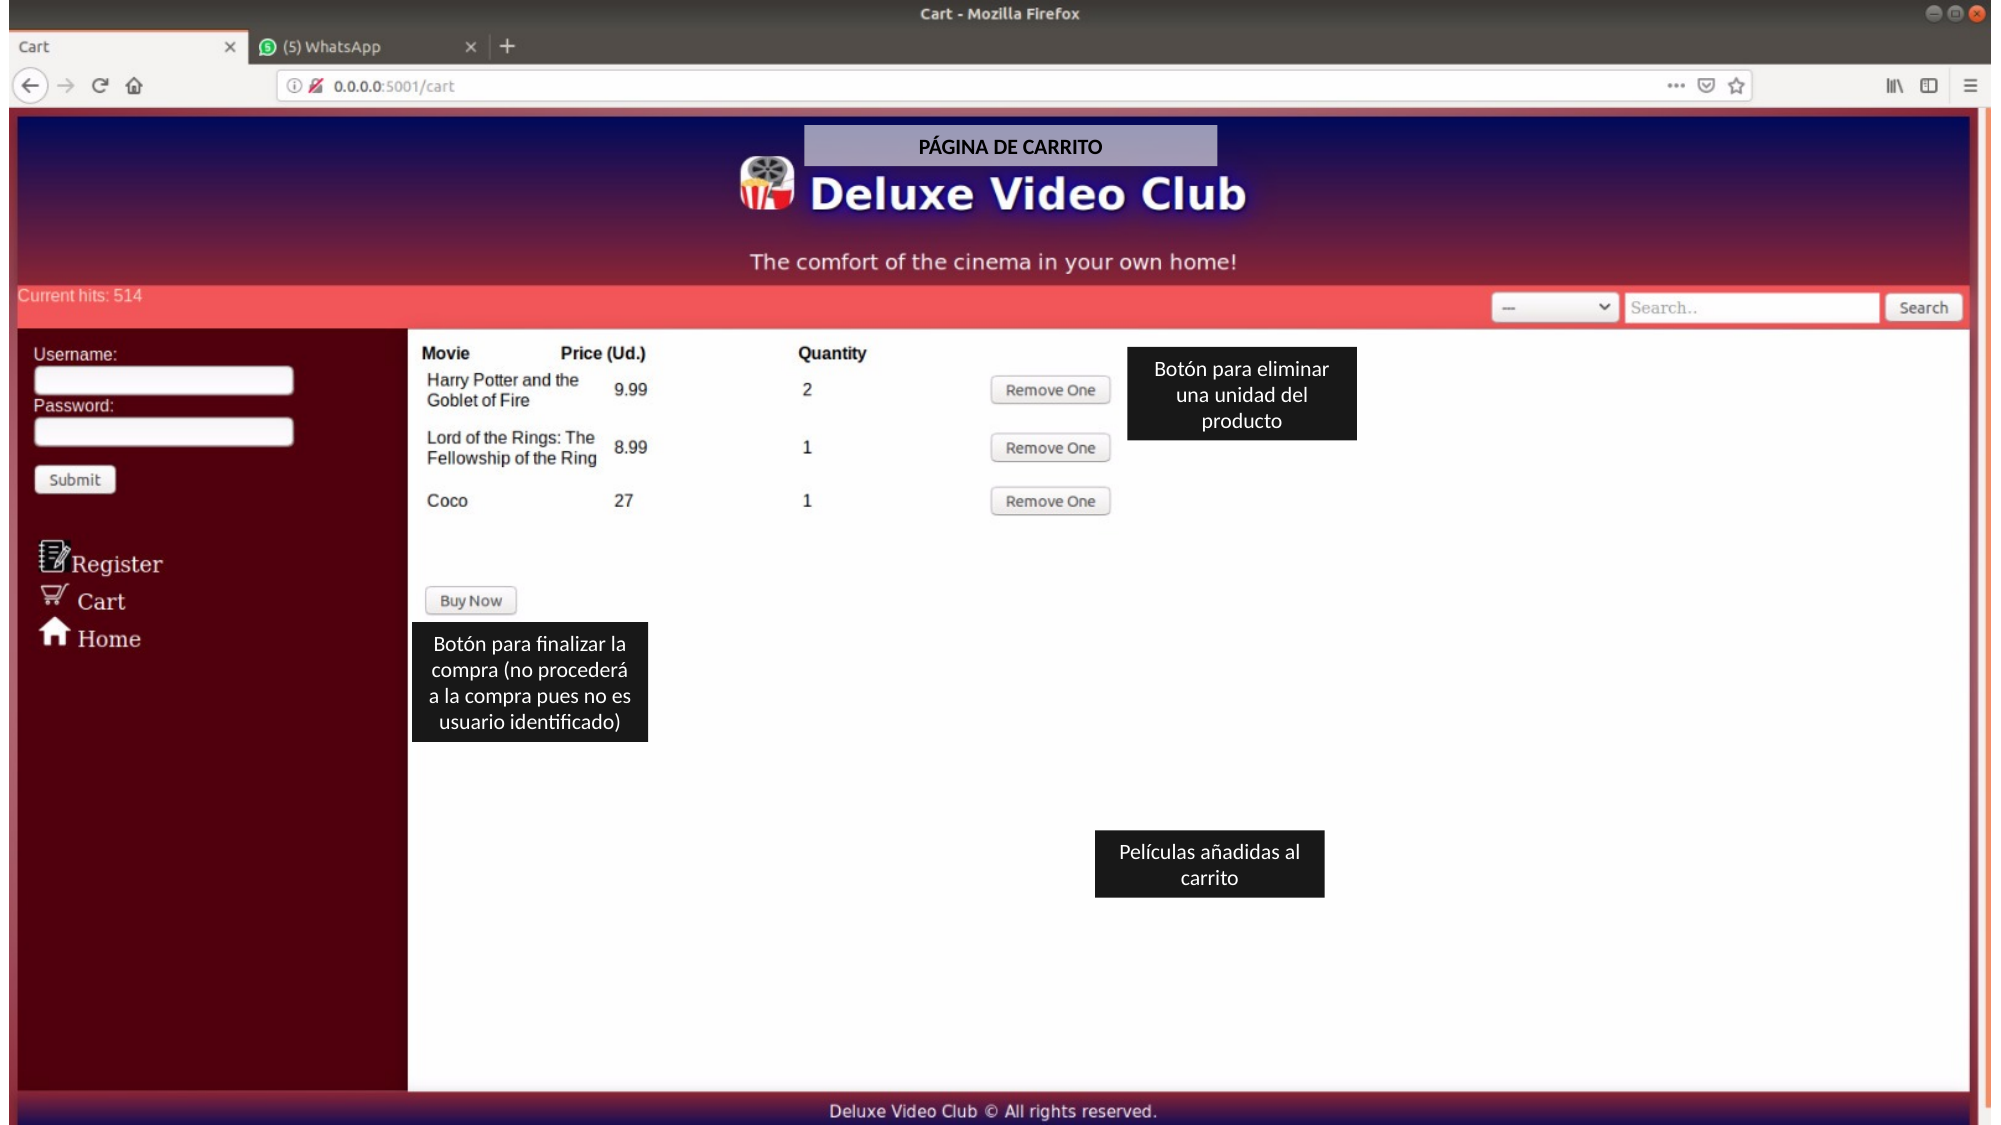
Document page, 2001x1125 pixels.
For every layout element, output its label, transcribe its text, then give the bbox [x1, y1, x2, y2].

text_box Botón para finalizar la compra (no procederá a la compra pues no es usuario identificado) [412, 622, 649, 742]
text_box Botón para eliminar una unidad del producto [1127, 346, 1357, 441]
text_box PÁGINA DE CARRITO [804, 125, 1218, 167]
text_box Películas añadidas al carrito [1095, 830, 1325, 898]
picture [9, 0, 1991, 1125]
